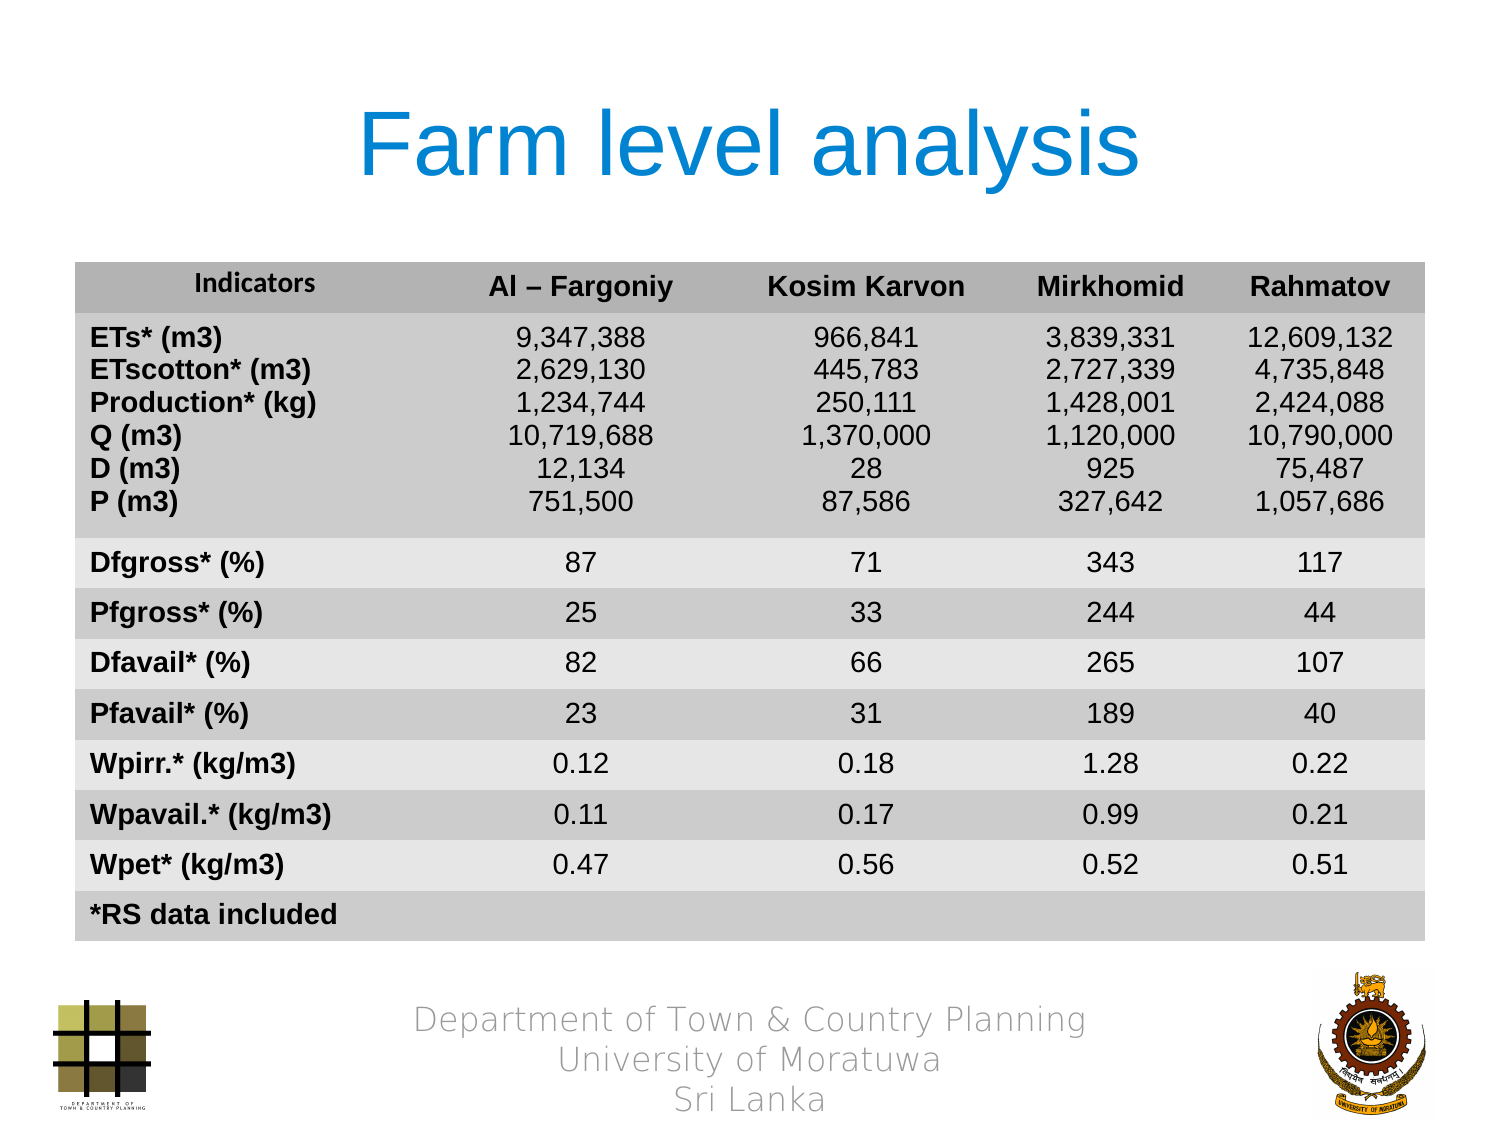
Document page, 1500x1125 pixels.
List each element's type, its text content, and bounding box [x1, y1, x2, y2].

table_cell 31 [727, 689, 1006, 740]
table_cell 244 [1006, 588, 1215, 639]
table_cell 343 [1006, 538, 1215, 588]
table_cell Wpirr.* (kg/m3) [75, 740, 435, 790]
table_cell 0.21 [1215, 790, 1425, 840]
table_cell 0.51 [1215, 840, 1425, 891]
table_cell 33 [727, 588, 1006, 639]
table_cell 87 [435, 538, 727, 588]
table_cell Pfgross* (%) [75, 588, 435, 639]
table_cell 0.11 [435, 790, 727, 840]
table_cell 189 [1006, 689, 1215, 740]
table_cell Wpet* (kg/m3) [75, 840, 435, 891]
table_cell Pfavail* (%) [75, 689, 435, 740]
table_cell 23 [435, 689, 727, 740]
table_cell 0.99 [1006, 790, 1215, 840]
table_cell 1.28 [1006, 740, 1215, 790]
table_cell 0.56 [727, 840, 1006, 891]
table_cell ETs* (m3) ETscotton* (m3) Production* (kg) Q (m3) D (m3) P (m3) [75, 313, 435, 538]
table_cell 3,839,331 2,727,339 1,428,001 1,120,000 925 327,642 [1006, 313, 1215, 538]
table_cell 0.47 [435, 840, 727, 891]
table_cell 0.12 [435, 740, 727, 790]
table_cell [1006, 891, 1215, 941]
table_cell 12,609,132 4,735,848 2,424,088 10,790,000 75,487 1,057,686 [1215, 313, 1425, 538]
table_cell Wpavail.* (kg/m3) [75, 790, 435, 840]
table_cell 117 [1215, 538, 1425, 588]
table_cell 66 [727, 639, 1006, 689]
table_header Al – Fargoniy [435, 262, 727, 313]
table_cell 71 [727, 538, 1006, 588]
table_cell Dfgross* (%) [75, 538, 435, 588]
table_cell 25 [435, 588, 727, 639]
table_cell Dfavail* (%) [75, 639, 435, 689]
table_cell 265 [1006, 639, 1215, 689]
table_cell 44 [1215, 588, 1425, 639]
table_cell 0.17 [727, 790, 1006, 840]
picture [53, 1000, 151, 1110]
table_cell [727, 891, 1006, 941]
table_cell 9,347,388 2,629,130 1,234,744 10,719,688 12,134 751,500 [435, 313, 727, 538]
table_cell *RS data included [75, 891, 435, 941]
table_header Rahmatov [1215, 262, 1425, 313]
table_cell 82 [435, 639, 727, 689]
picture [1312, 966, 1435, 1125]
table_cell [435, 891, 727, 941]
table_header Kosim Karvon [727, 262, 1006, 313]
table_header Mirkhomid [1006, 262, 1215, 313]
table_header Indicators [75, 262, 435, 313]
title Farm level analysis [75, 45, 1426, 233]
table_cell 0.22 [1215, 740, 1425, 790]
table_cell 0.18 [727, 740, 1006, 790]
table_cell 966,841 445,783 250,111 1,370,000 28 87,586 [727, 313, 1006, 538]
table_cell [1215, 891, 1425, 941]
table_cell 107 [1215, 639, 1425, 689]
table_cell 40 [1215, 689, 1425, 740]
table_cell 0.52 [1006, 840, 1215, 891]
